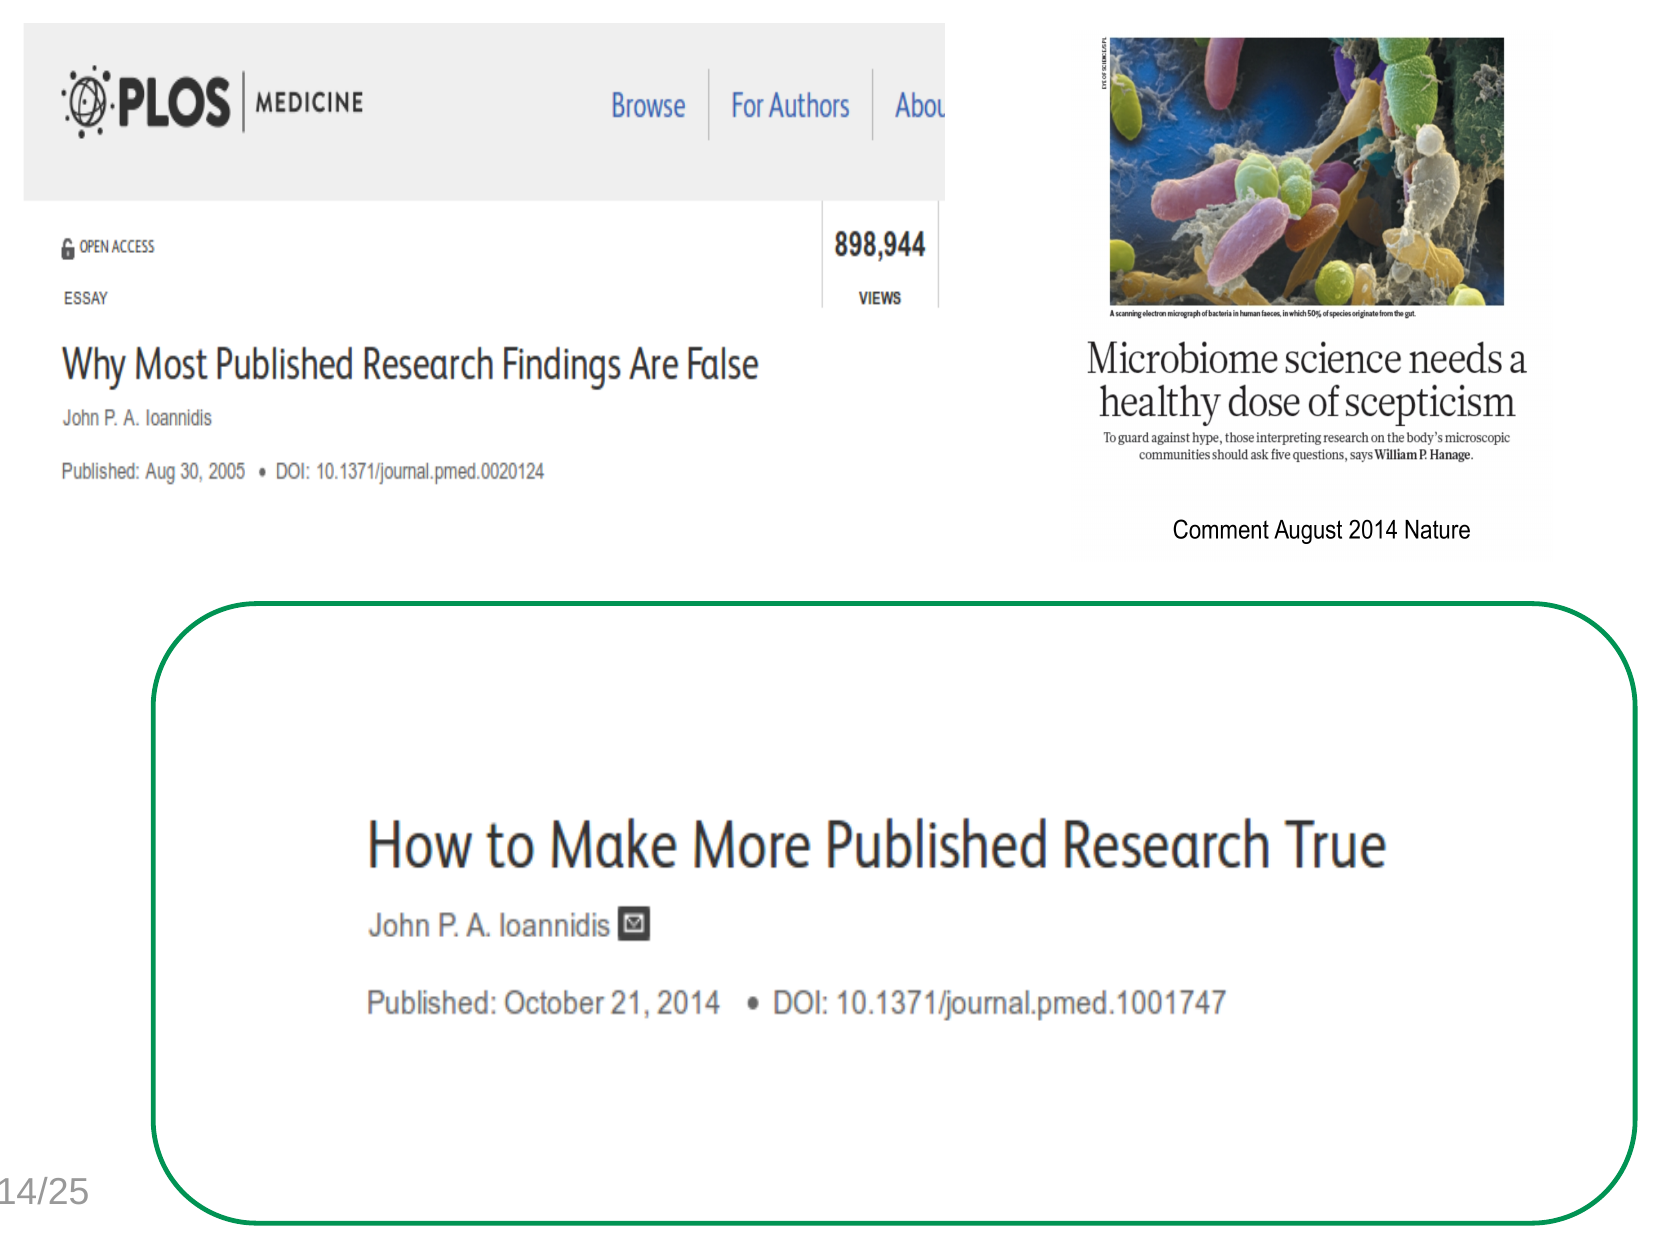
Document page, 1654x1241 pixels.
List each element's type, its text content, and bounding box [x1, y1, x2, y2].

picture [1071, 30, 1553, 562]
picture [23, 23, 945, 510]
text_box [153, 603, 1636, 1224]
text_box <number>/25 [0, 1163, 328, 1239]
